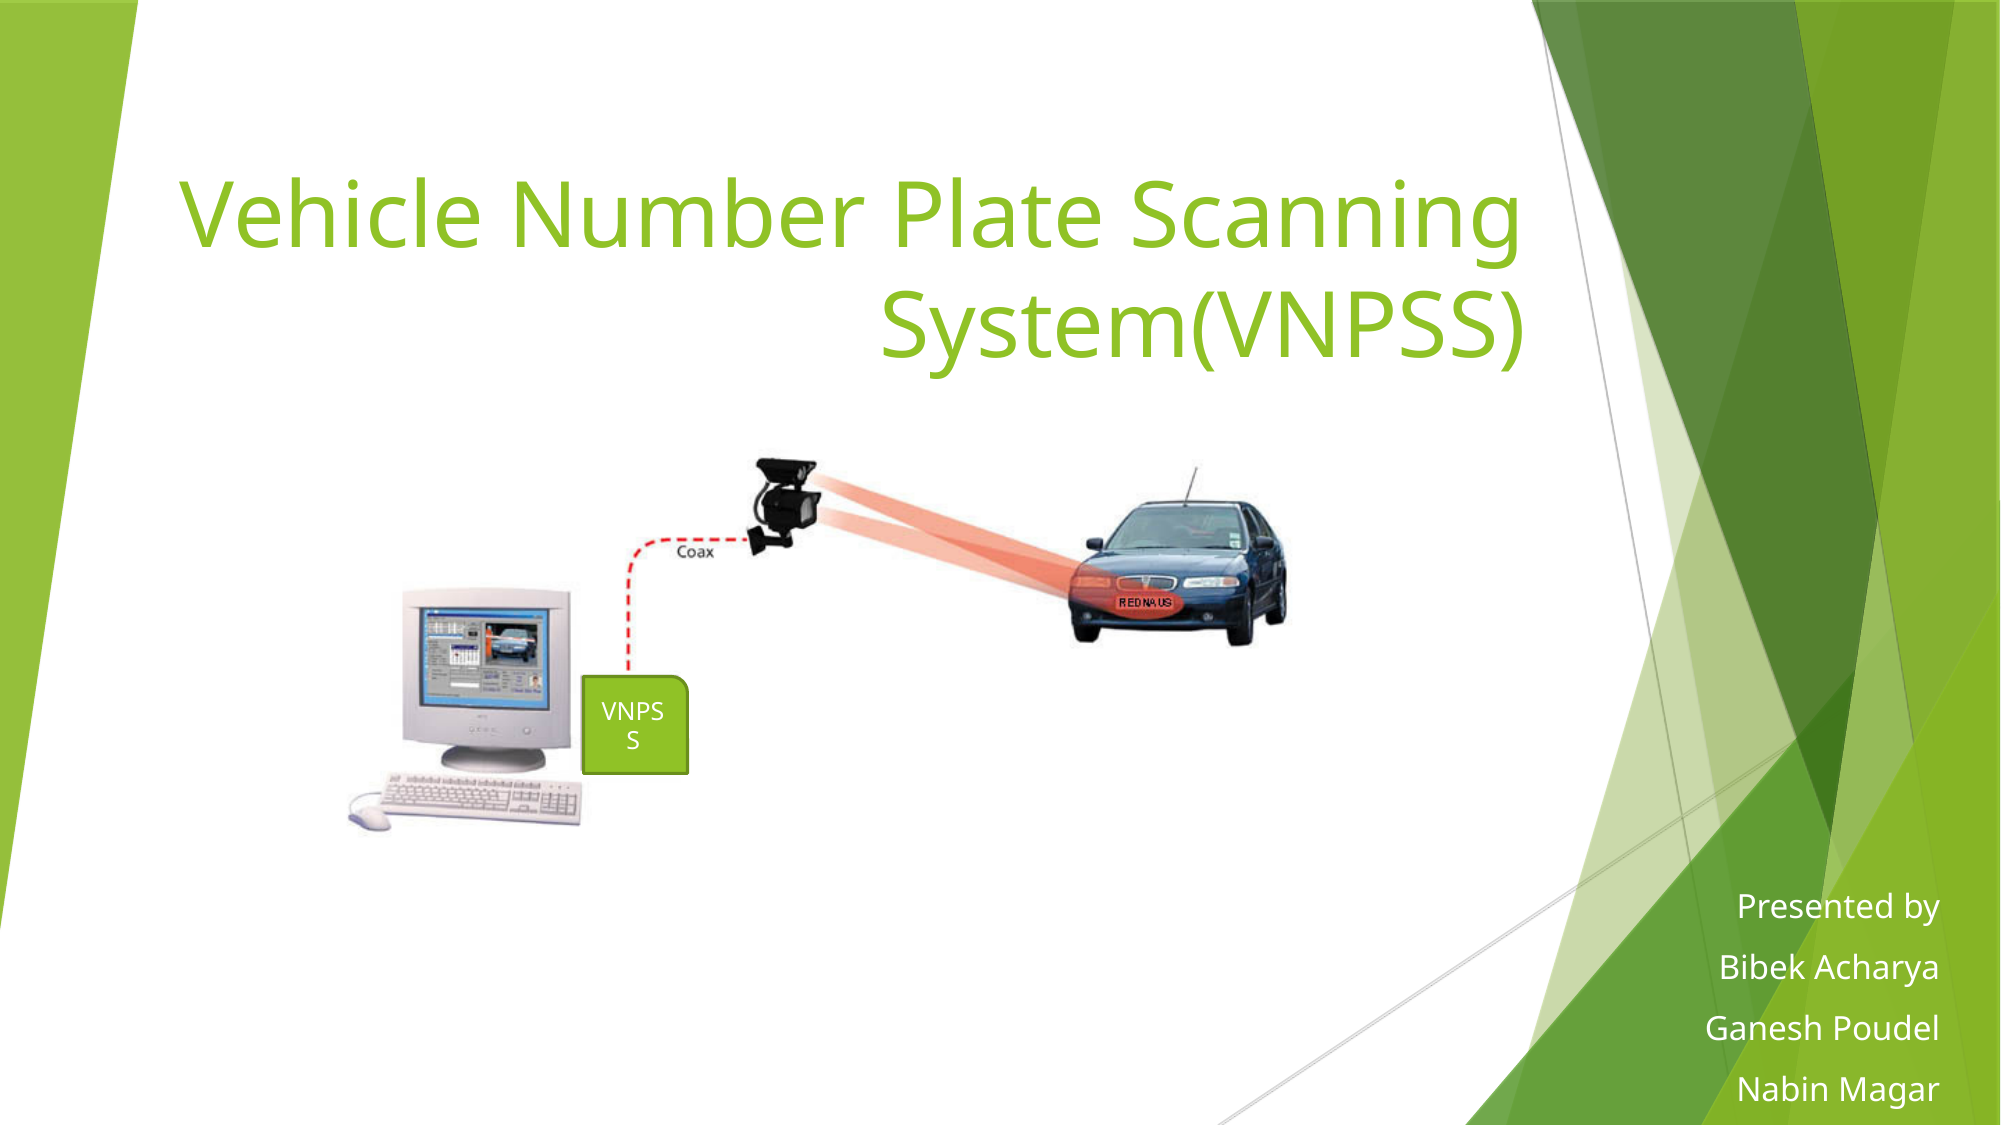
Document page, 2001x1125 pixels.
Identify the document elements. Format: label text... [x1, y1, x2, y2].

text_box VNPSS [583, 676, 688, 774]
subtitle Presented by Bibek Acharya Ganesh Poudel Nabin Magar [455, 878, 1956, 1125]
title Vehicle Number Plate Scanning System(VNPSS) [0, 131, 1542, 384]
picture [336, 415, 1309, 878]
